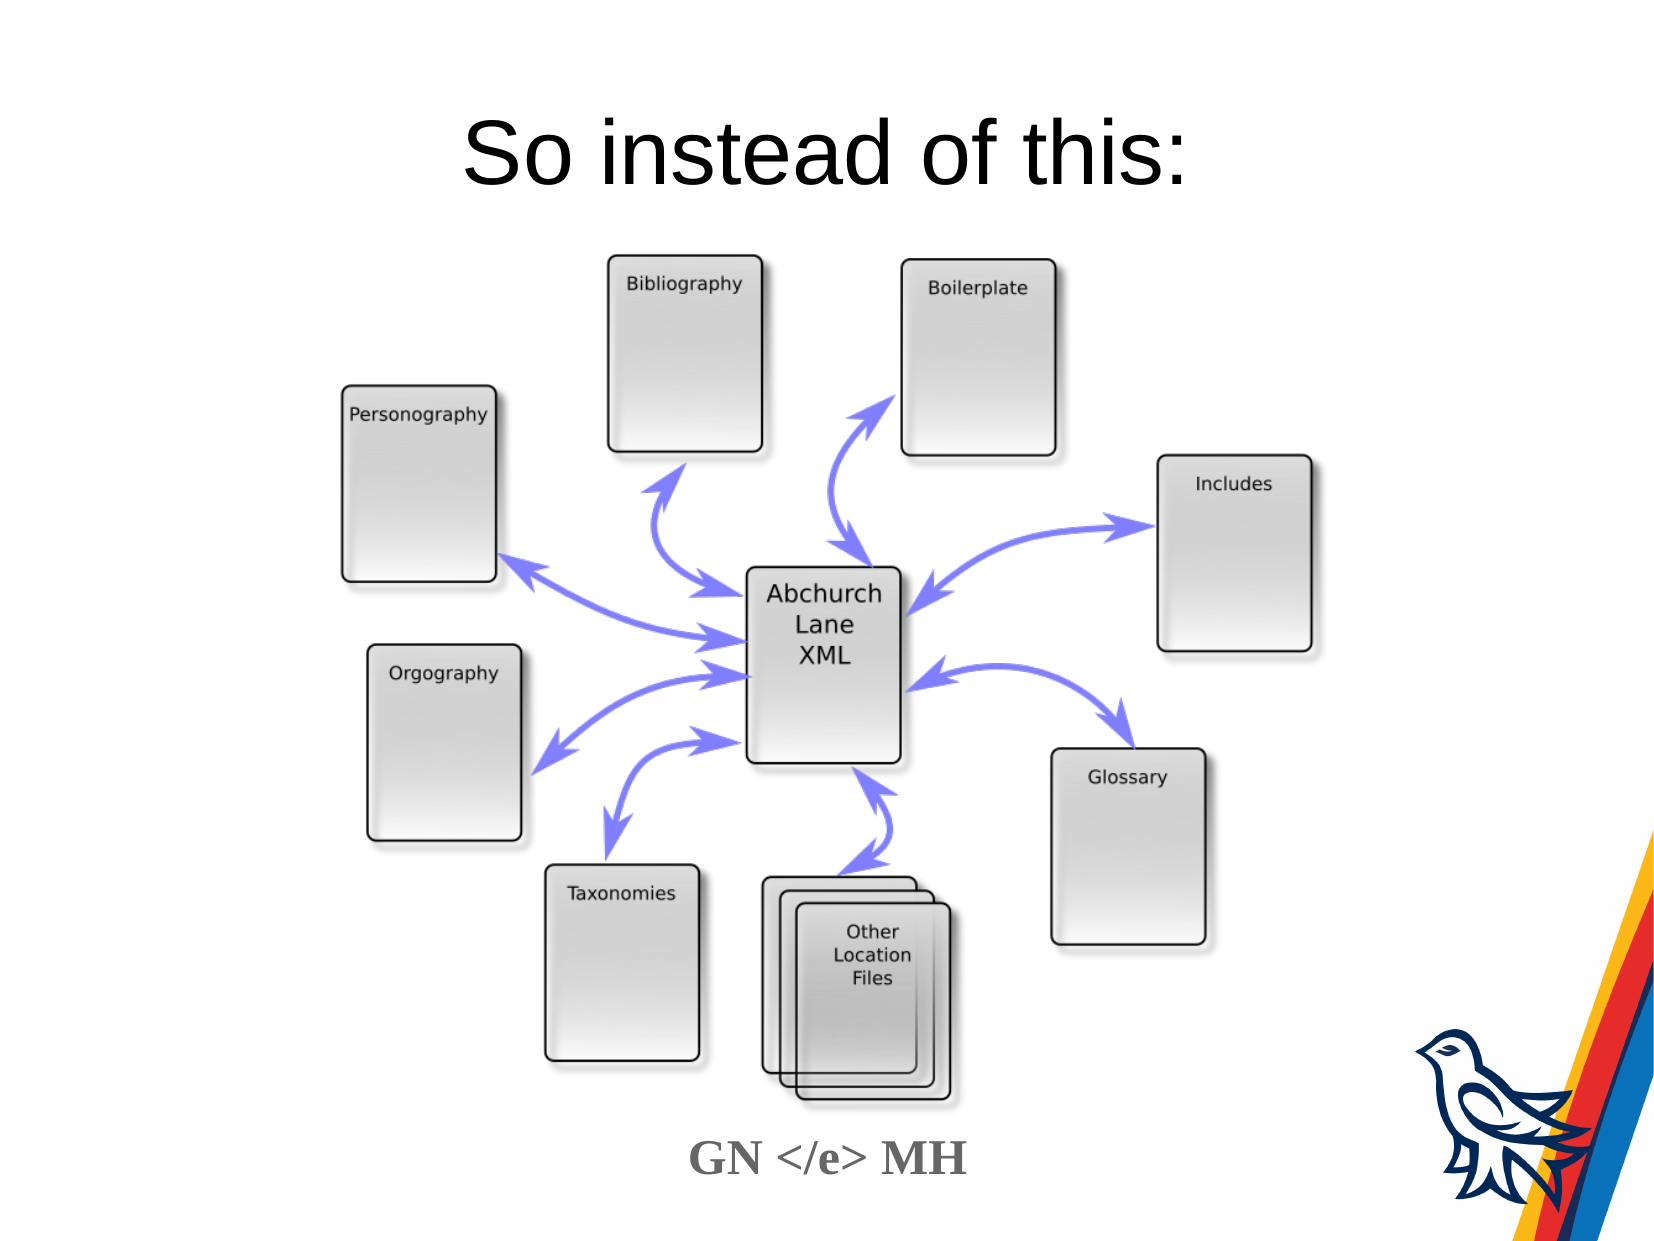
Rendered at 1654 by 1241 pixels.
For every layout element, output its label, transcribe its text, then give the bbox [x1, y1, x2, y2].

title So instead of this: [82, 49, 1571, 257]
picture [1407, 820, 1654, 1241]
picture [327, 236, 1327, 1119]
